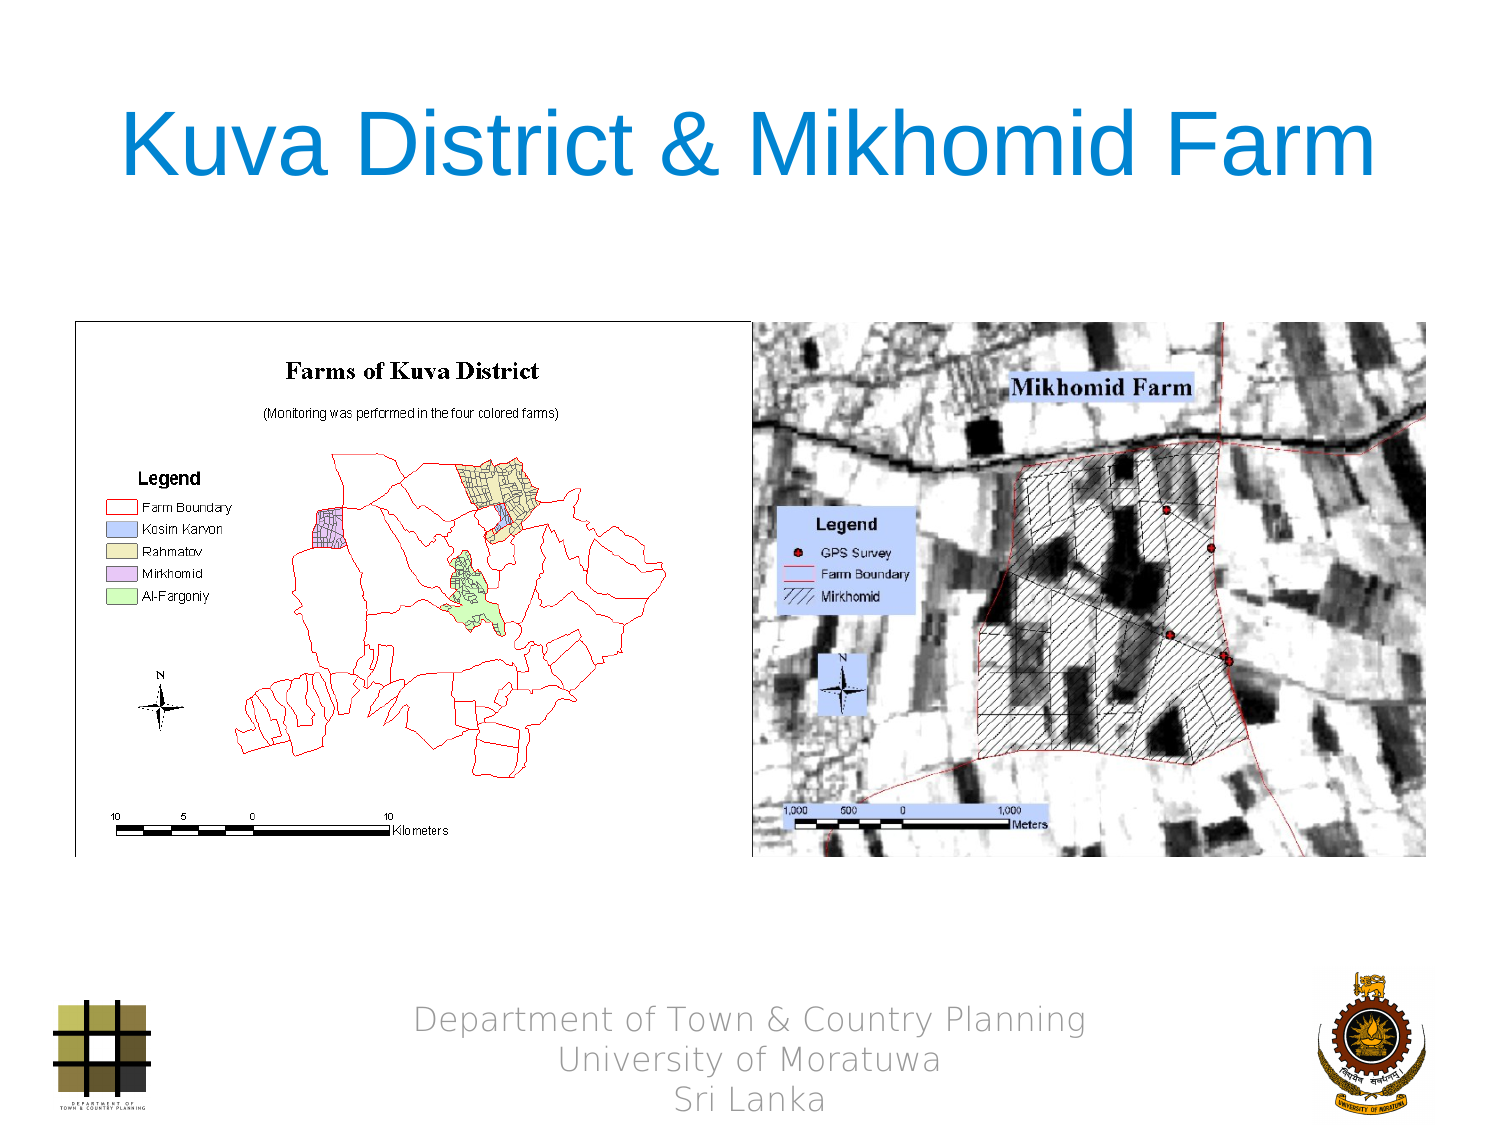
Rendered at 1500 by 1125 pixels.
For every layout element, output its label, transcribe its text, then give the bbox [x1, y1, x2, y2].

picture [53, 1000, 151, 1110]
picture [75, 321, 1426, 857]
picture [1312, 966, 1435, 1125]
title Kuva District & Mikhomid Farm [75, 45, 1426, 233]
